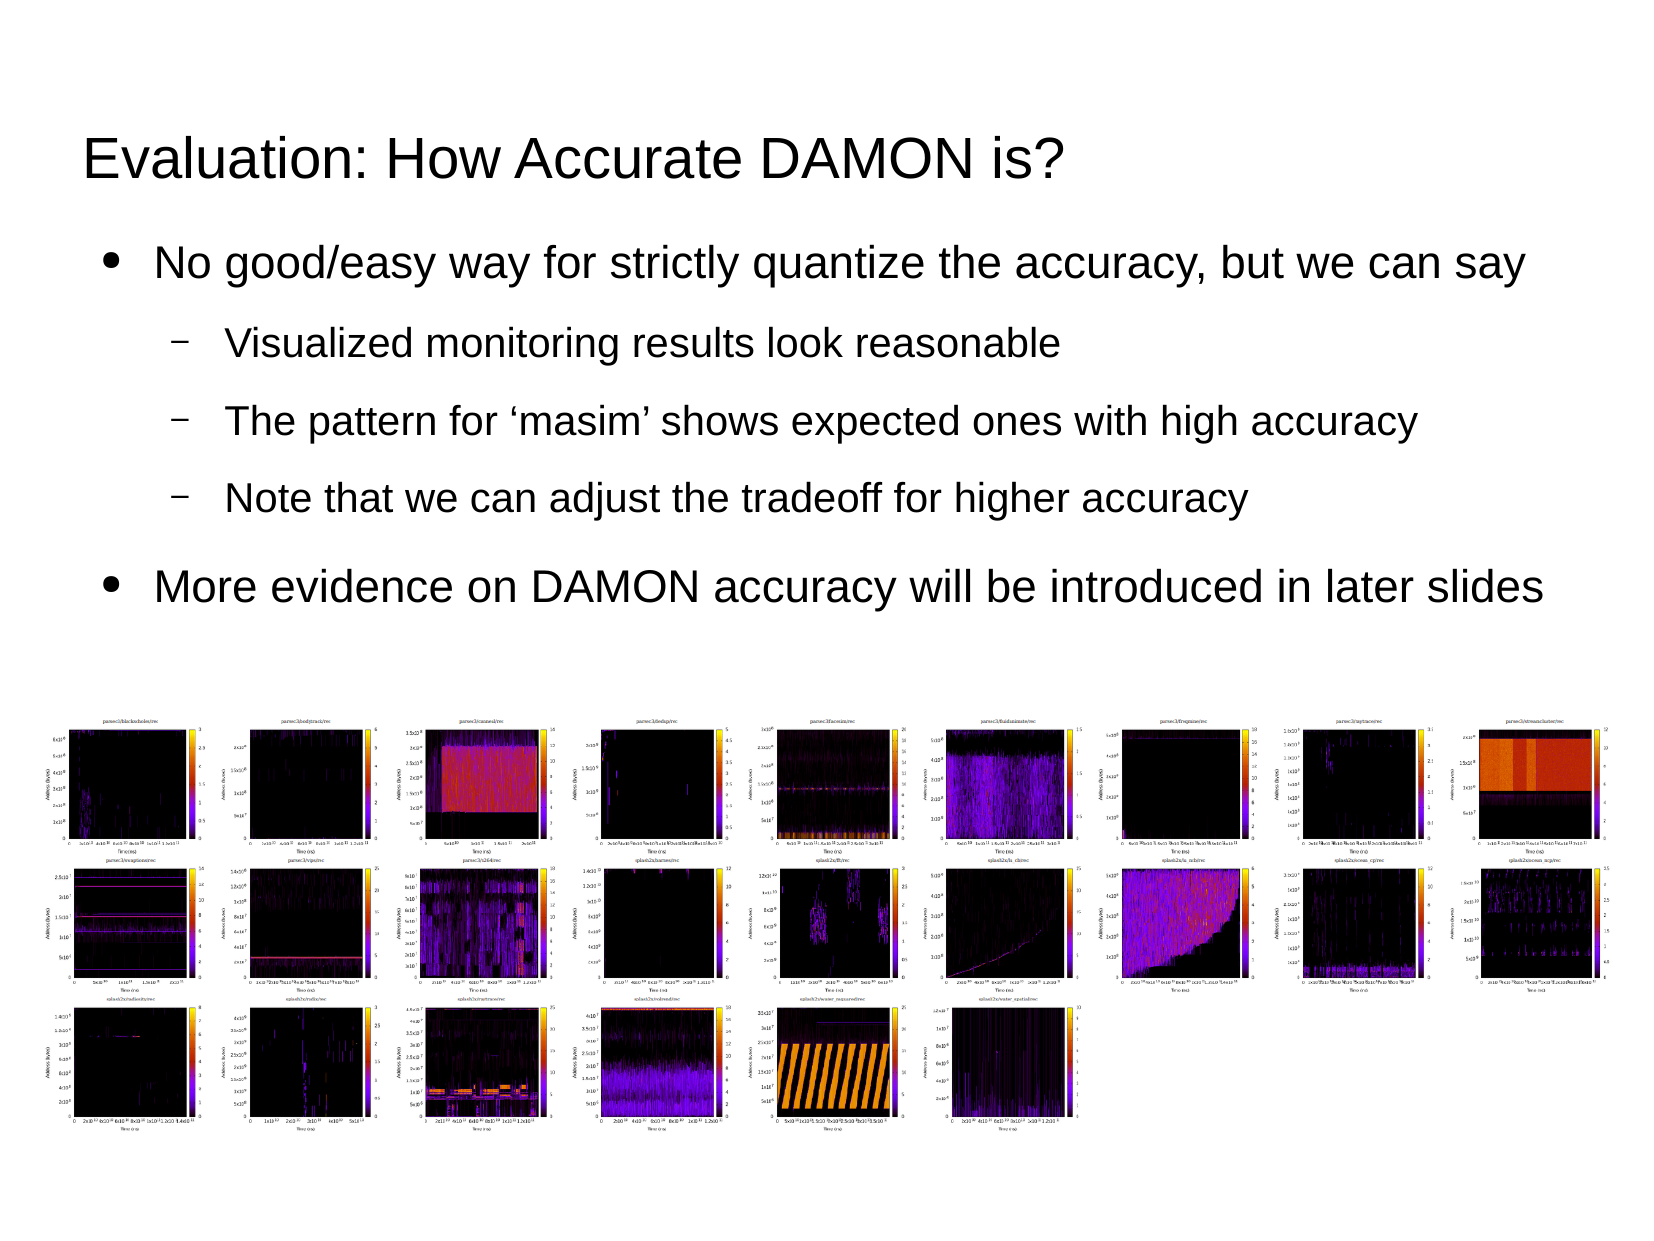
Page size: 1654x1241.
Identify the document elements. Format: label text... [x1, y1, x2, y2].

picture [42, 717, 1615, 1138]
title Evaluation: How Accurate DAMON is? [82, 108, 1571, 210]
list No good/easy way for strictly quantize the accuracy, but we can say Visualized monitoring results look reasonable The pattern for ‘masim’ shows expected ones with high accuracy Note that we can adjust the tradeoff for higher accuracy More evidence on DAMON accuracy will be introduced in later slides [82, 236, 1571, 717]
